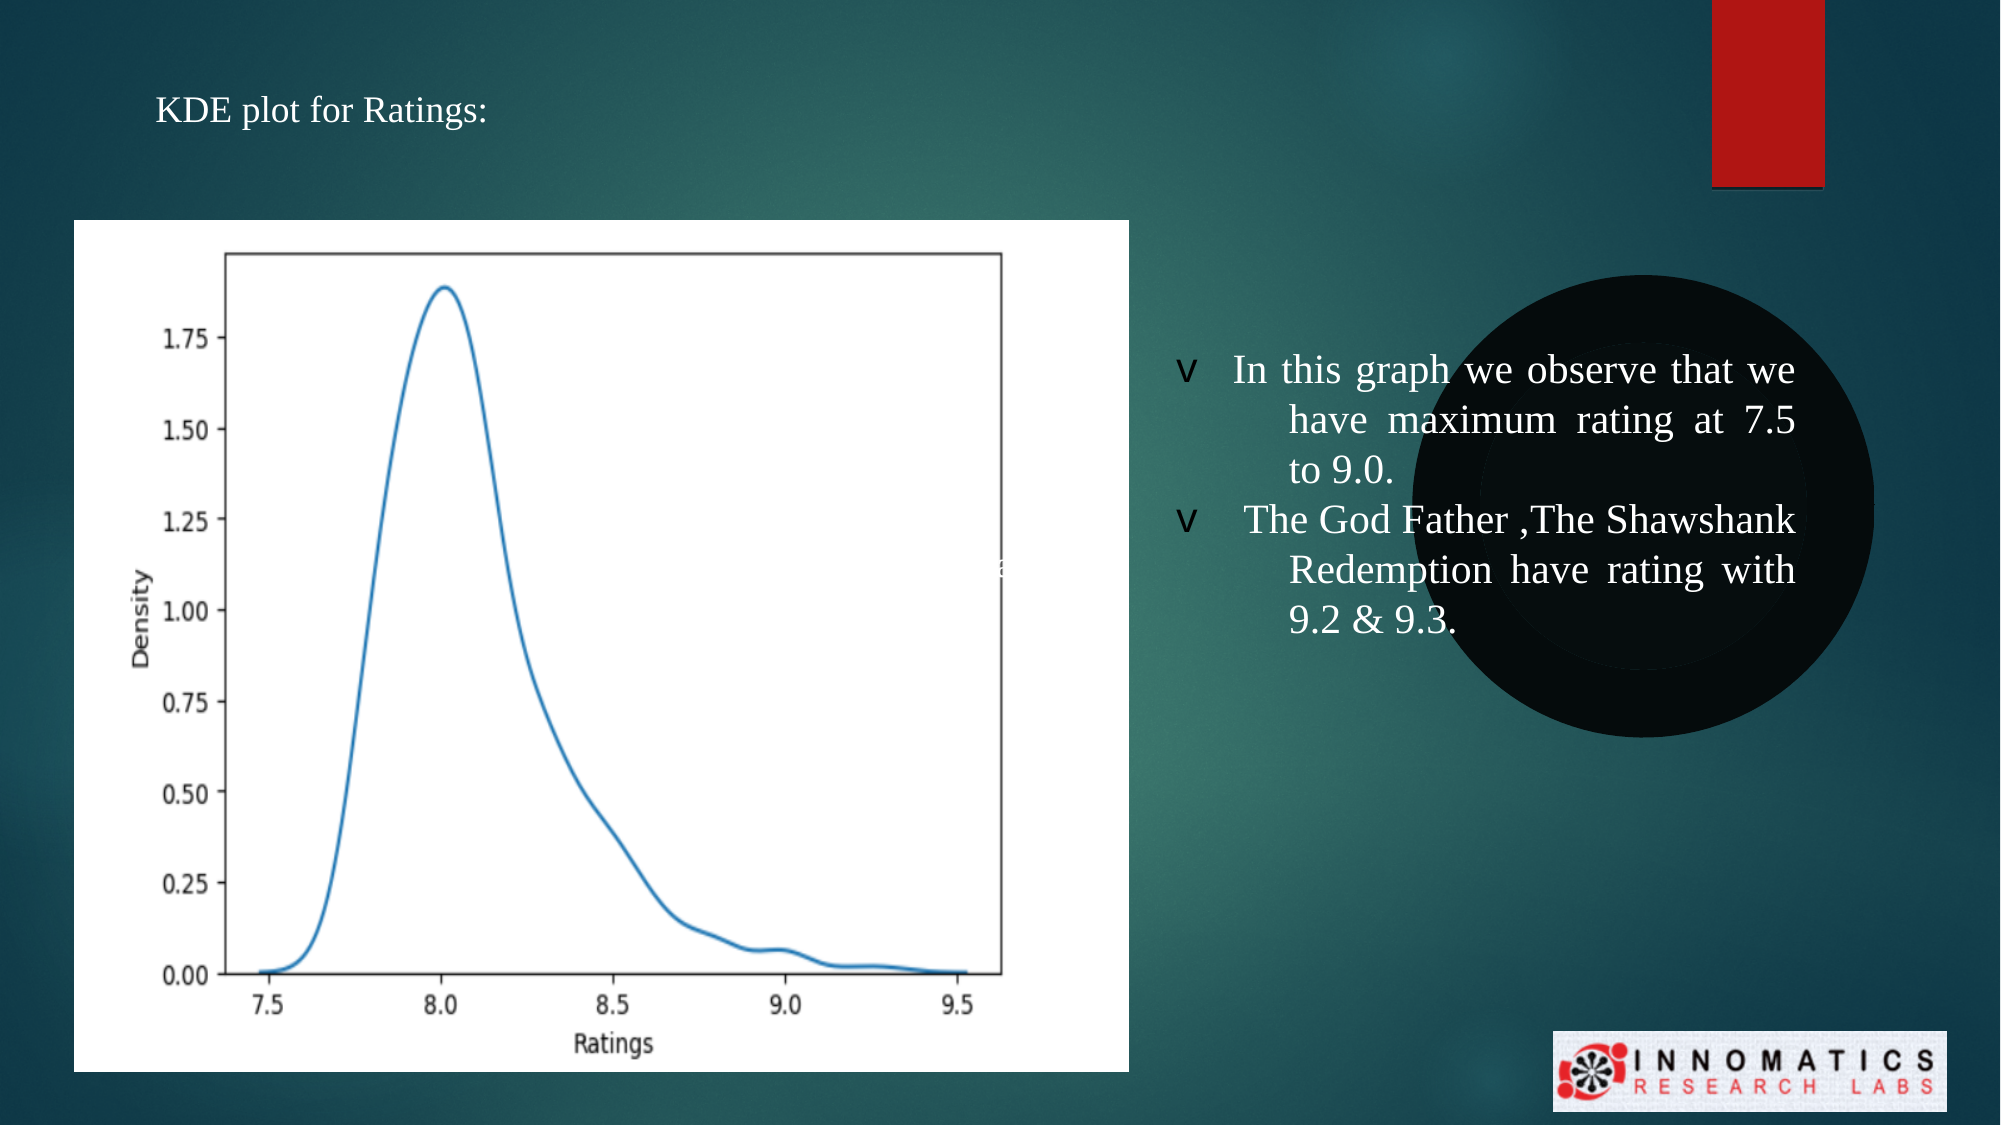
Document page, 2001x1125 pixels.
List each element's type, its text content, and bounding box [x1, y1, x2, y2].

text_box Bar Chart for Certificate vs Meta score: [500, 532, 1501, 594]
picture [1553, 1031, 1947, 1112]
text_box In this graph we observe that we have maximum rating at 7.5 to 9.0. The God Father ,The Shawshank Redemption have rating with 9.2 & 9.3. [1161, 334, 1811, 649]
text_box KDE plot for Ratings: [140, 77, 1141, 139]
picture [74, 220, 1129, 1072]
